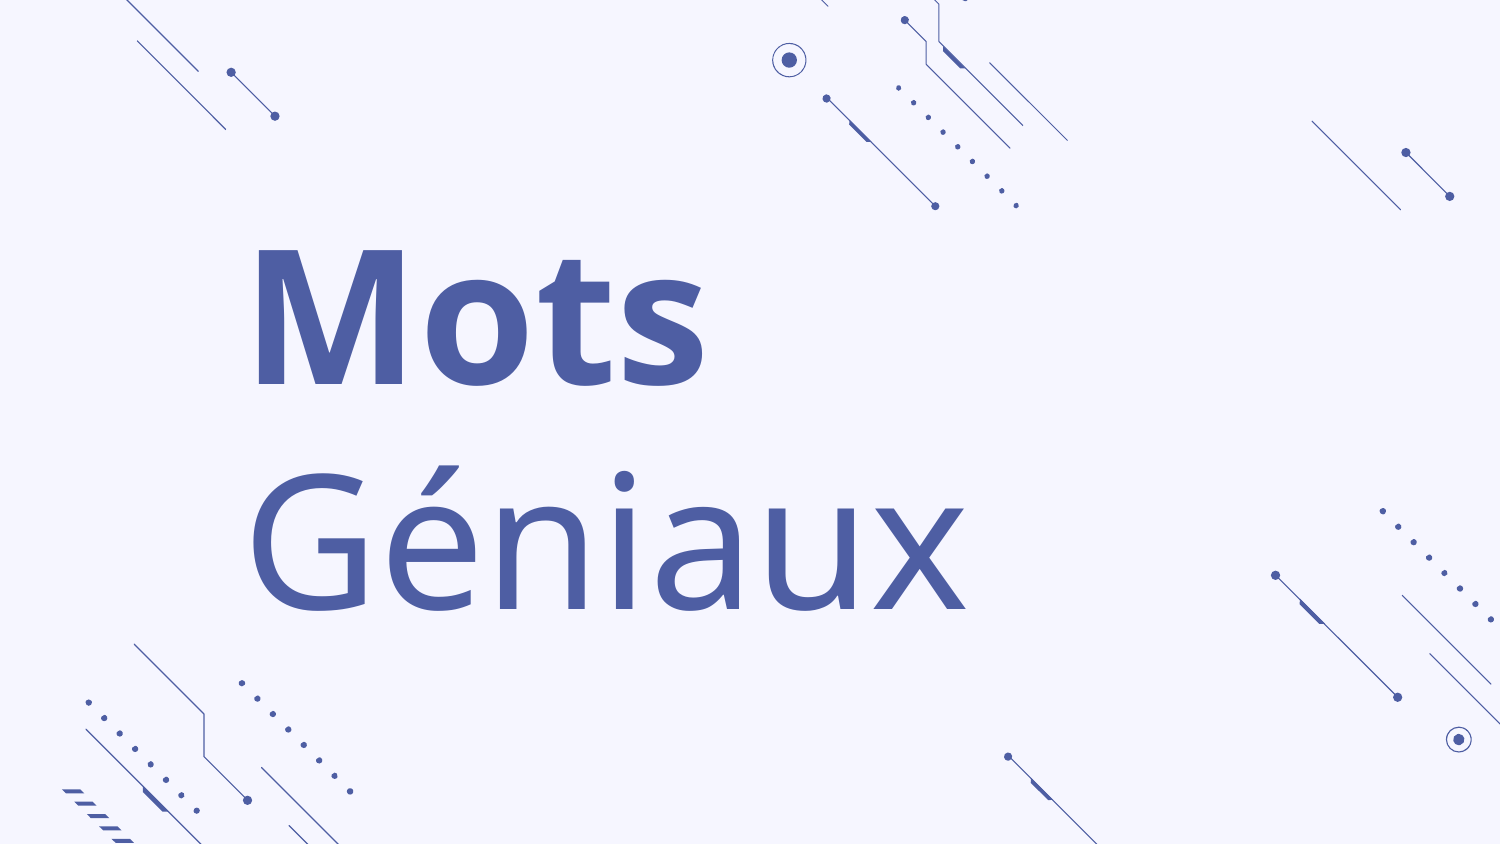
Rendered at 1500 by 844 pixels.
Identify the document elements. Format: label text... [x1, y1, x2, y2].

text_box [99, 826, 122, 831]
text_box [261, 766, 339, 844]
text_box [85, 699, 92, 706]
text_box [910, 99, 917, 106]
text_box [116, 730, 123, 737]
text_box [822, 94, 940, 211]
text_box [331, 772, 338, 779]
title Mots Géniaux [227, 91, 1197, 753]
text_box [772, 42, 807, 78]
text_box [316, 757, 323, 764]
text_box [238, 680, 246, 687]
text_box [969, 158, 976, 165]
text_box [74, 801, 97, 806]
text_box [900, 16, 1011, 149]
text_box [285, 726, 292, 733]
text_box [821, 0, 829, 7]
text_box [269, 710, 276, 718]
text_box [131, 745, 139, 753]
text_box [162, 776, 170, 784]
text_box [193, 807, 200, 814]
text_box [86, 814, 110, 819]
text_box [133, 643, 253, 805]
text_box [178, 792, 185, 799]
text_box [254, 695, 261, 702]
text_box [288, 825, 309, 844]
text_box [934, 0, 1024, 127]
text_box [989, 62, 1068, 141]
text_box [101, 714, 108, 722]
text_box [925, 114, 931, 121]
text_box [147, 761, 154, 768]
text_box [346, 788, 354, 795]
text_box [300, 741, 307, 749]
text_box [111, 838, 134, 843]
text_box [61, 789, 85, 794]
text_box [1013, 202, 1019, 209]
text_box [85, 728, 202, 844]
